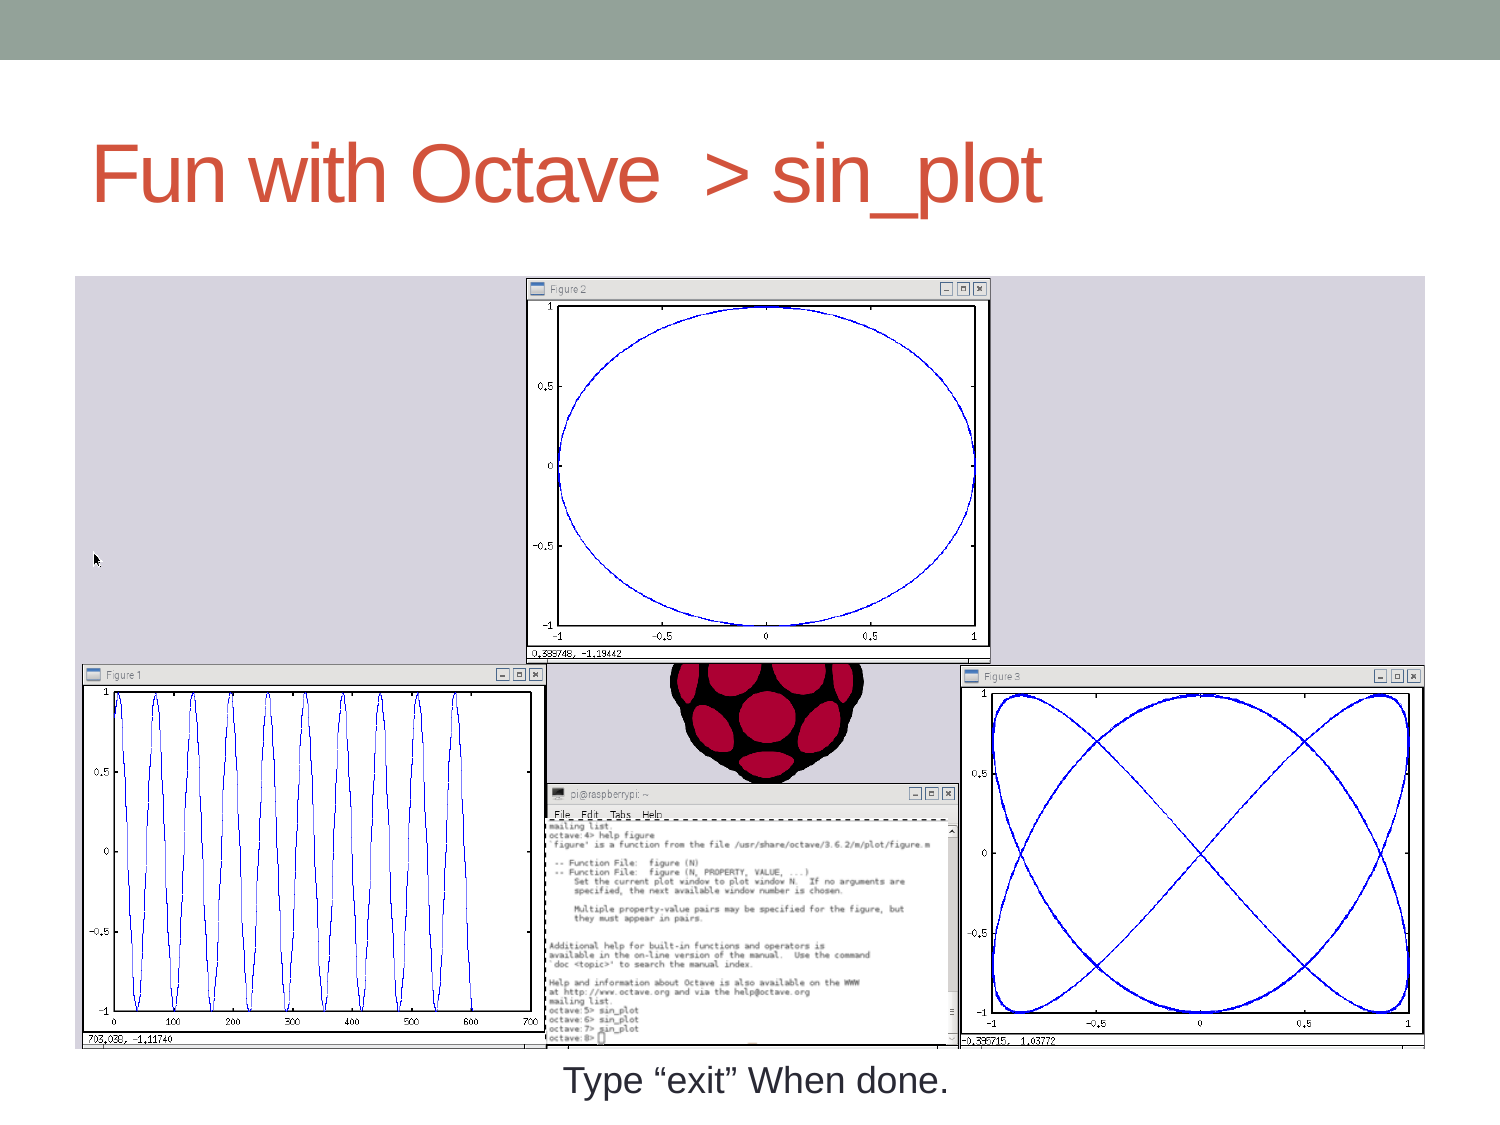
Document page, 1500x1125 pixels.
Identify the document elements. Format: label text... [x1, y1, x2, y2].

title Fun with Octave > sin_plot [75, 87, 1425, 250]
text_box Type “exit” When done. [174, 1048, 1338, 1109]
picture [75, 276, 1425, 1049]
